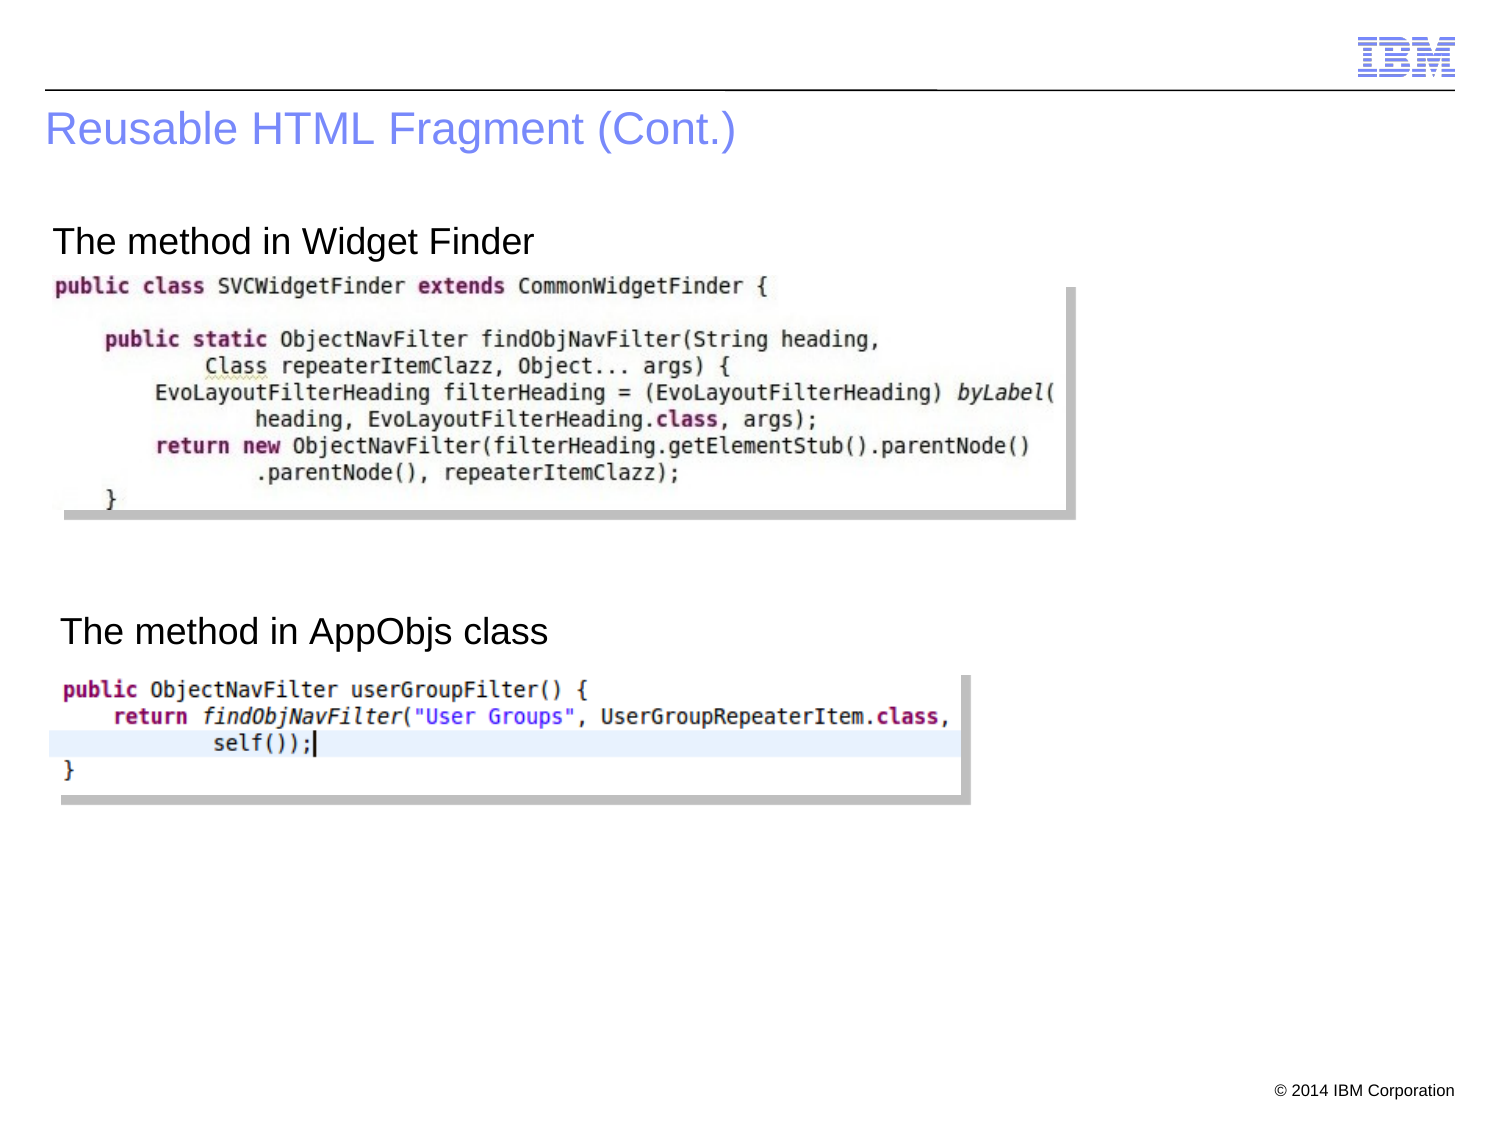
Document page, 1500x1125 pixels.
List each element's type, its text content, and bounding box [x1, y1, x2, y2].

text_box The method in AppObjs class [45, 600, 826, 669]
title Reusable HTML Fragment (Cont.) [30, 97, 1454, 187]
list [30, 187, 1454, 1051]
text_box The method in Widget Finder [37, 210, 661, 271]
picture [52, 275, 1066, 511]
picture [49, 663, 961, 796]
picture [1358, 37, 1455, 77]
